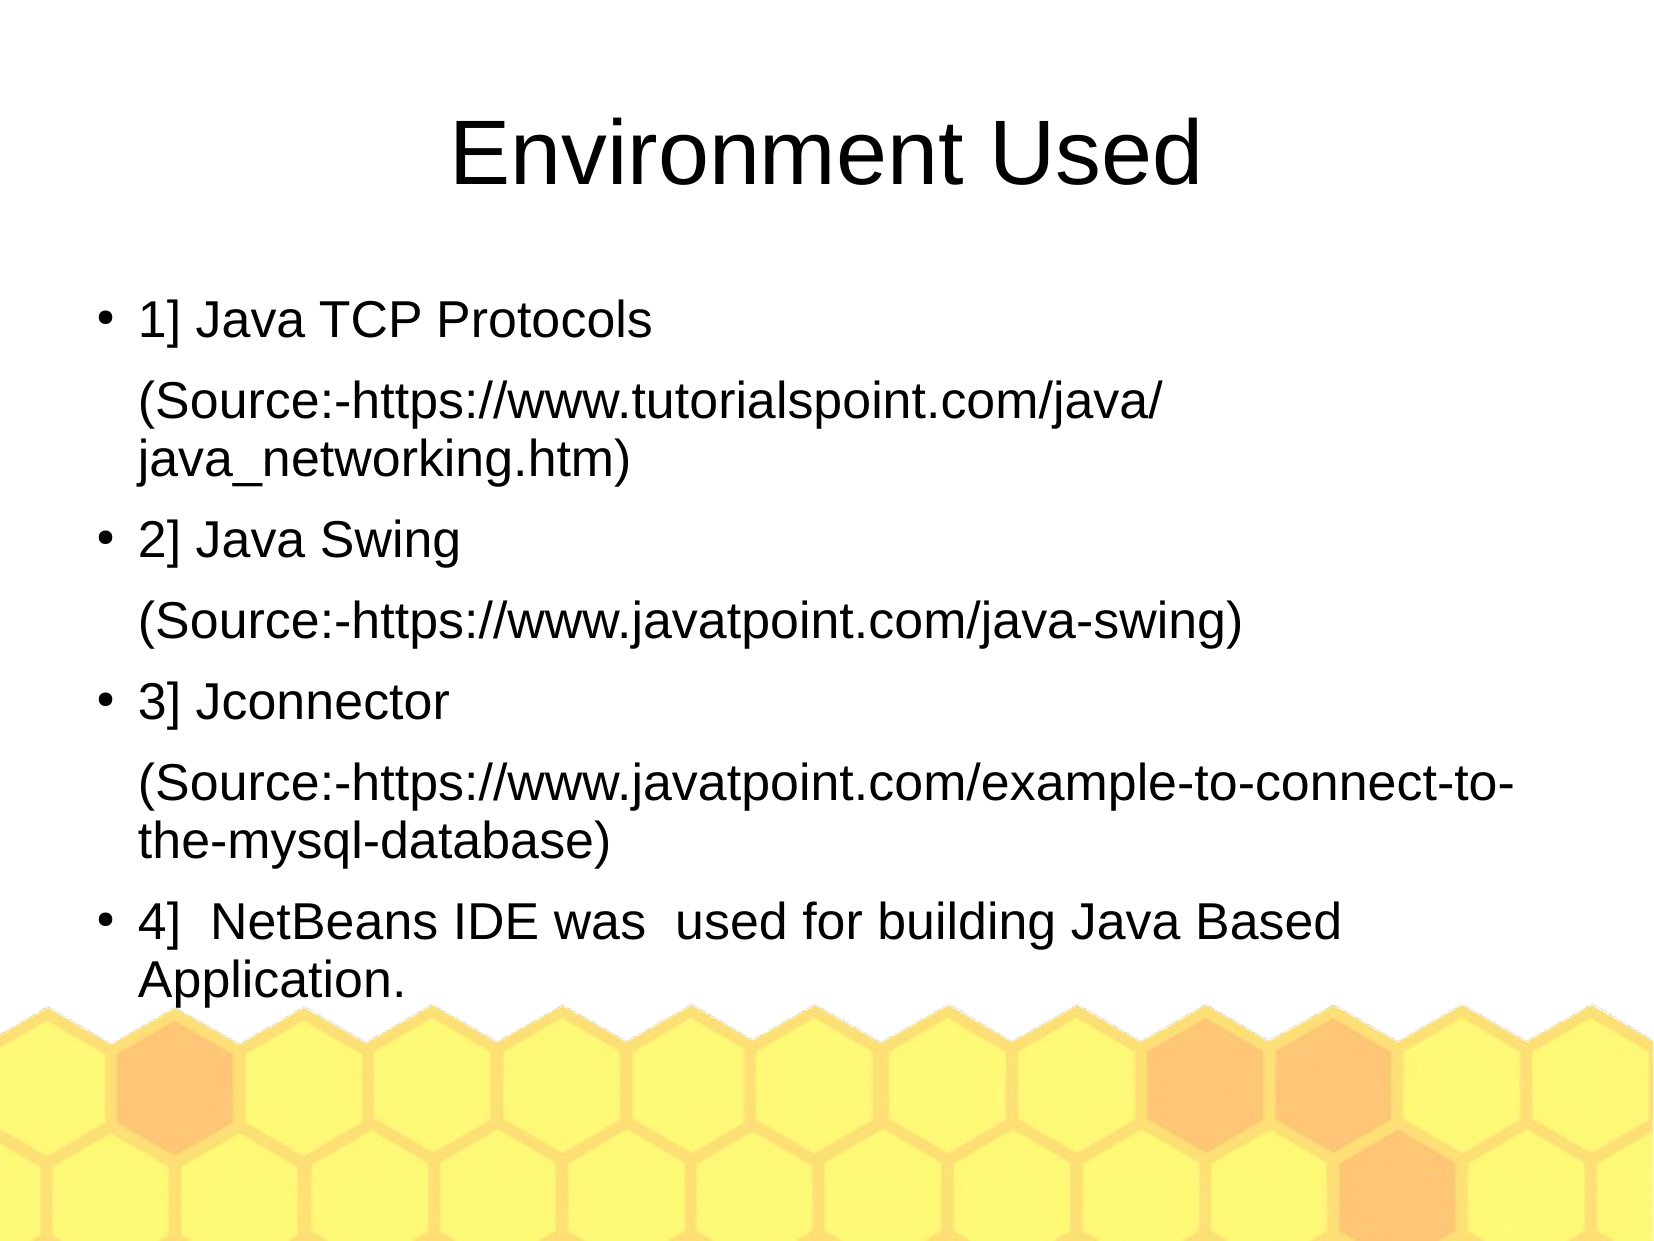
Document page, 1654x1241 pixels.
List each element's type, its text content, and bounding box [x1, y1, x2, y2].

list 1] Java TCP Protocols (Source:-https://www.tutorialspoint.com/java/java_networking.htm) 2] Java Swing (Source:-https://www.javatpoint.com/java-swing) 3] Jconnector (Source:-https://www.javatpoint.com/example-to-connect-to-the-mysql-database) 4] NetBeans IDE was used for building Java Based Application. [82, 290, 1571, 1010]
picture [0, 1001, 1654, 1241]
title Environment Used [82, 49, 1571, 257]
